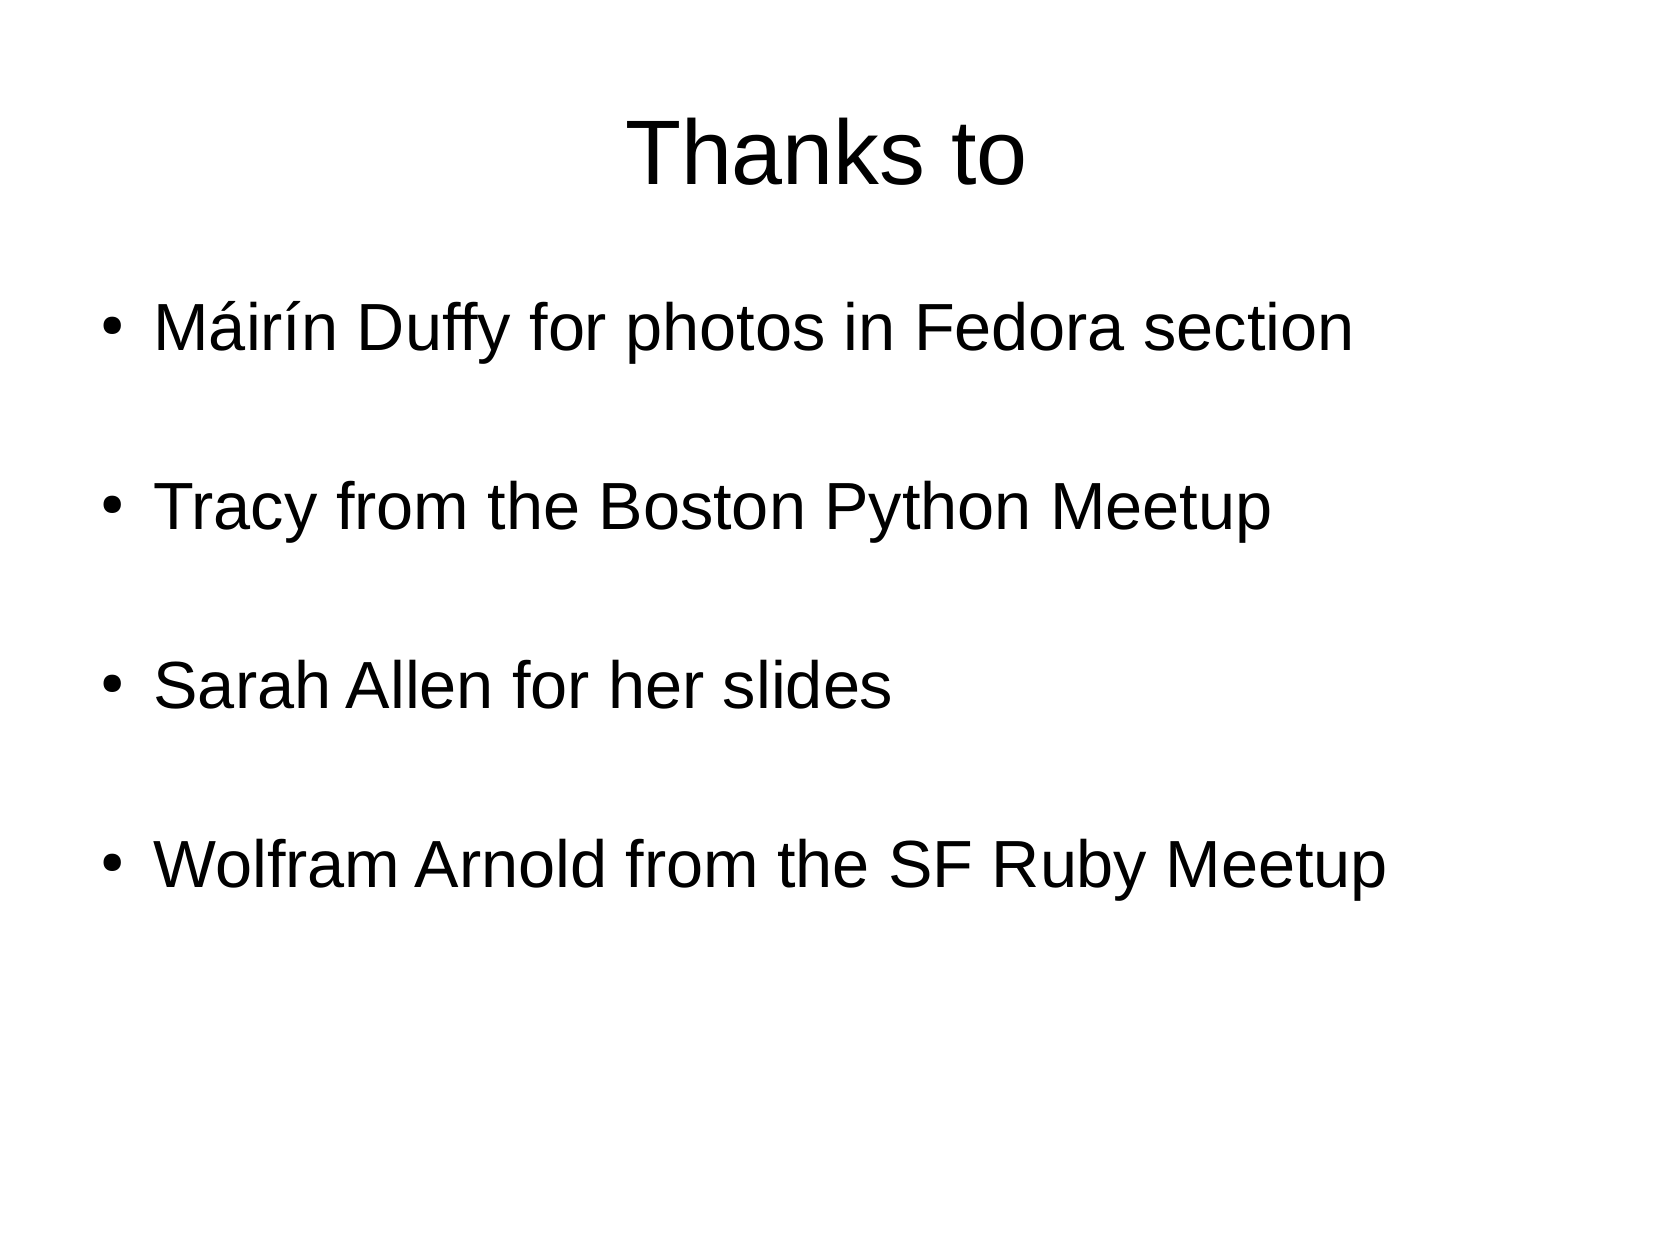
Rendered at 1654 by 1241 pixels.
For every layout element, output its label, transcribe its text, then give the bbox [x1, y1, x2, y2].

list Máirín Duffy for photos in Fedora section Tracy from the Boston Python Meetup Sarah Allen for her slides Wolfram Arnold from the SF Ruby Meetup [82, 290, 1571, 1109]
title Thanks to [82, 56, 1571, 250]
